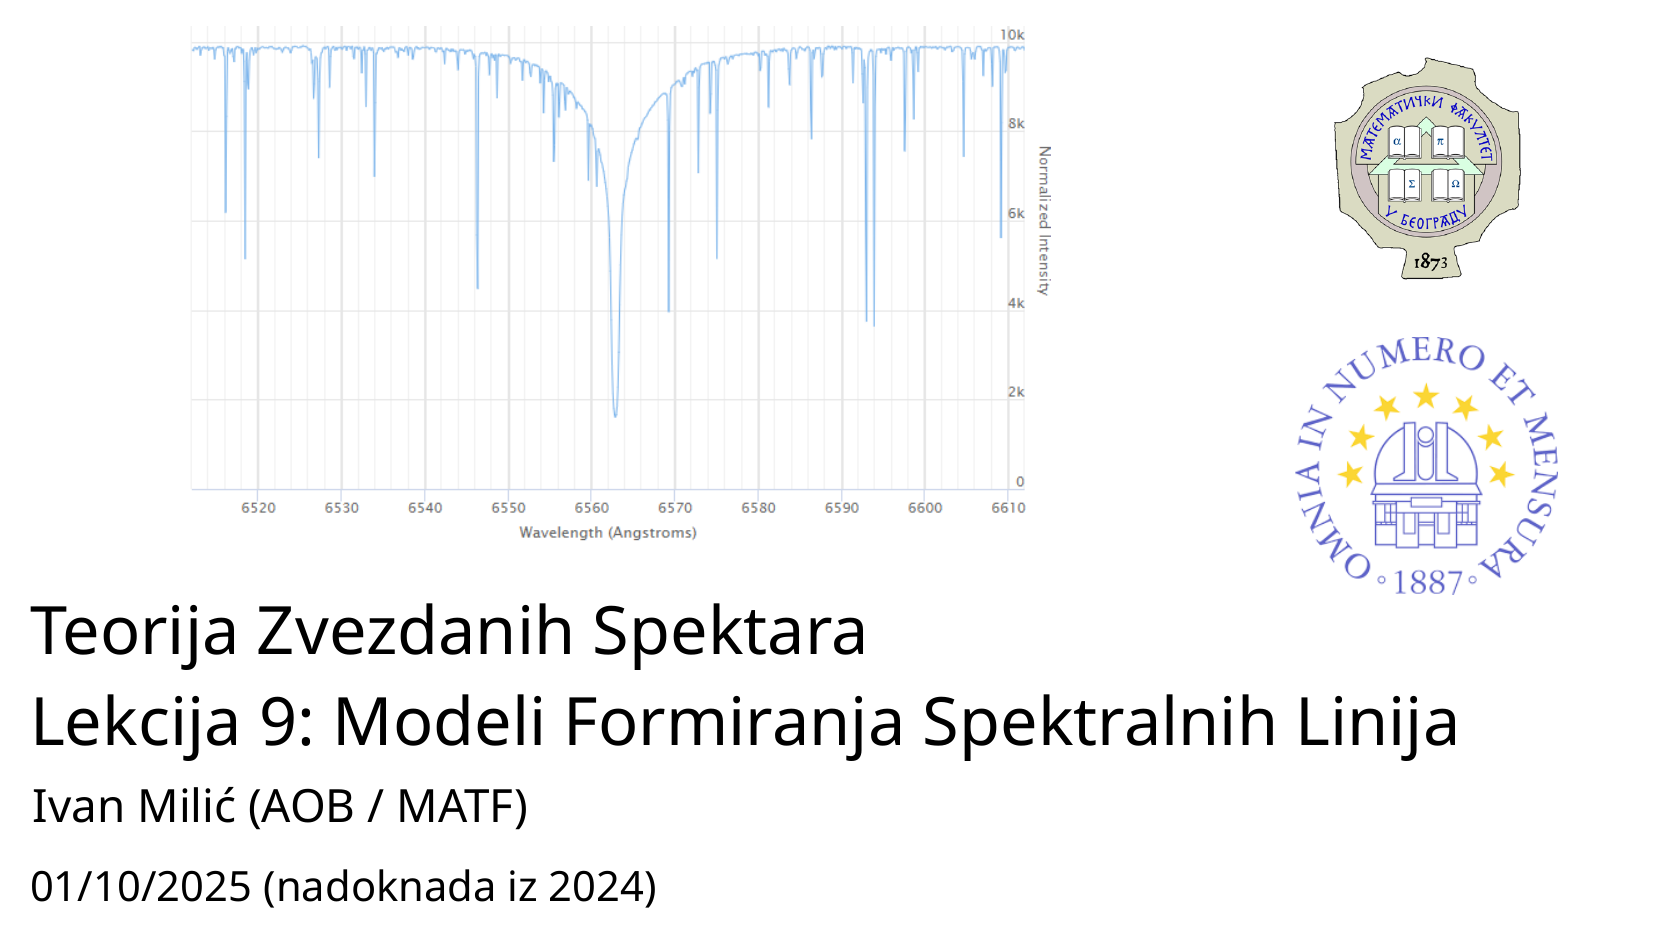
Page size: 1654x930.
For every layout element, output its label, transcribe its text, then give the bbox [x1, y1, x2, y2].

subtitle 01/10/2025 (nadoknada iz 2024) [30, 847, 1530, 923]
picture [1237, 25, 1616, 310]
picture [187, 26, 1051, 544]
text_box Teorija Zvezdanih Spektara Lekcija 9: Modeli Formiranja Spektralnih Linija [30, 583, 1595, 765]
picture [1295, 337, 1558, 595]
text_box Ivan Milić (AOB / MATF) [18, 765, 1331, 847]
